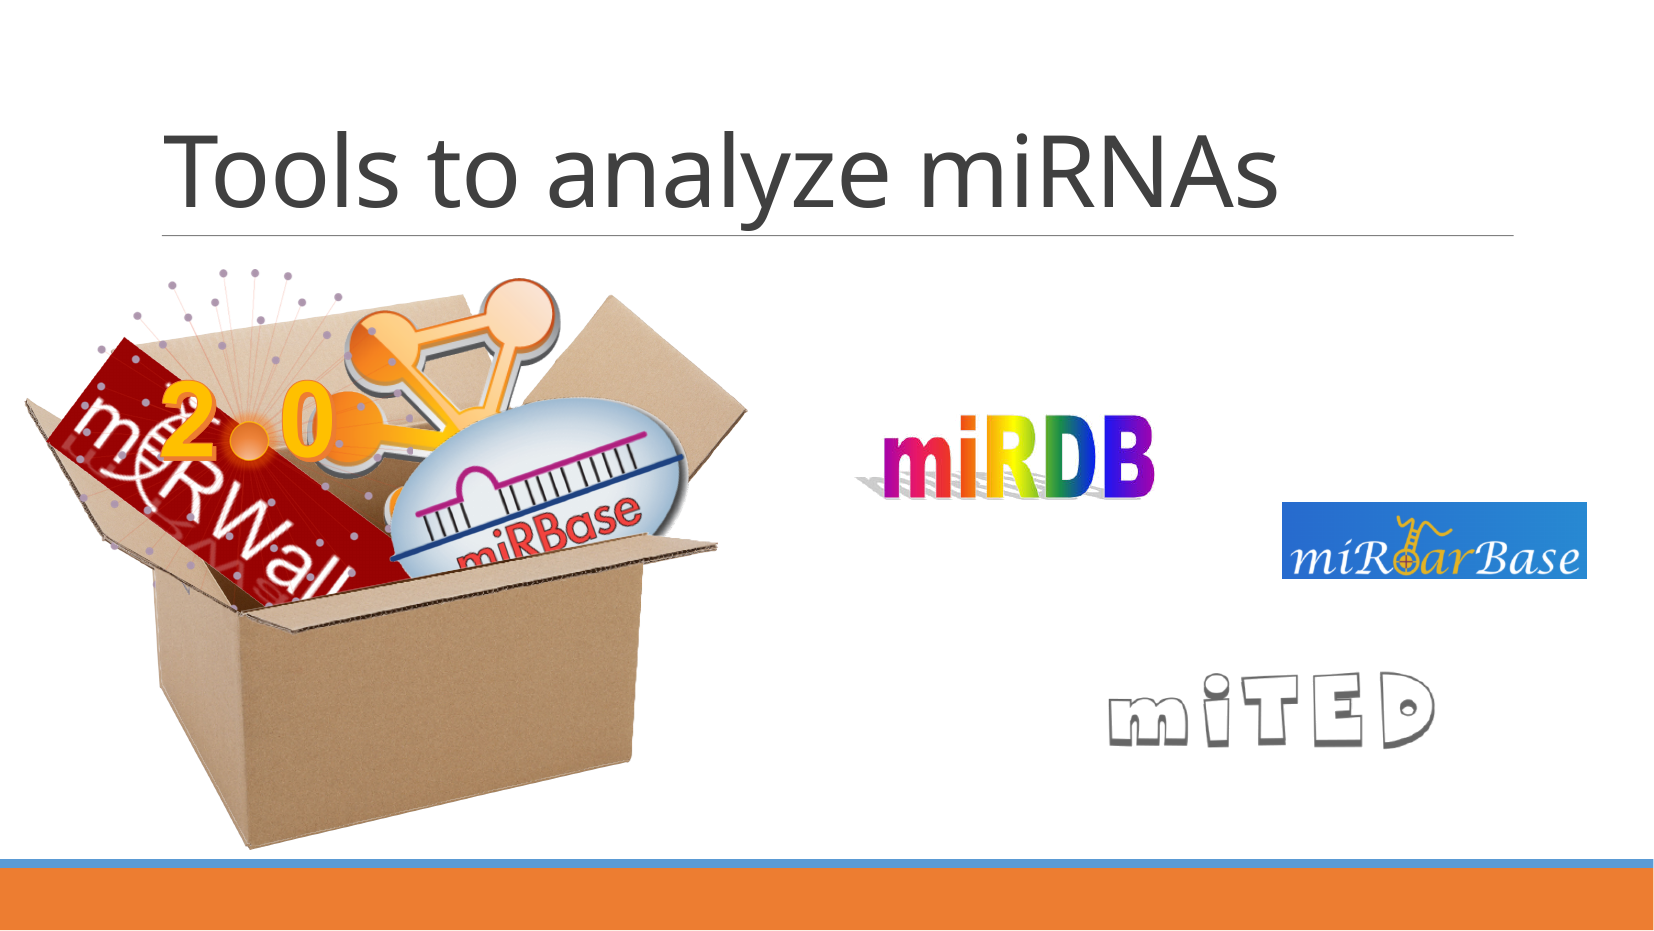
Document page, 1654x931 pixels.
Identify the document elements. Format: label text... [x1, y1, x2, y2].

picture [1091, 659, 1441, 765]
picture [854, 414, 1155, 500]
picture [24, 268, 748, 850]
title Tools to analyze miRNAs [148, 38, 1513, 236]
text_box [26, 395, 729, 847]
picture [1282, 502, 1587, 579]
